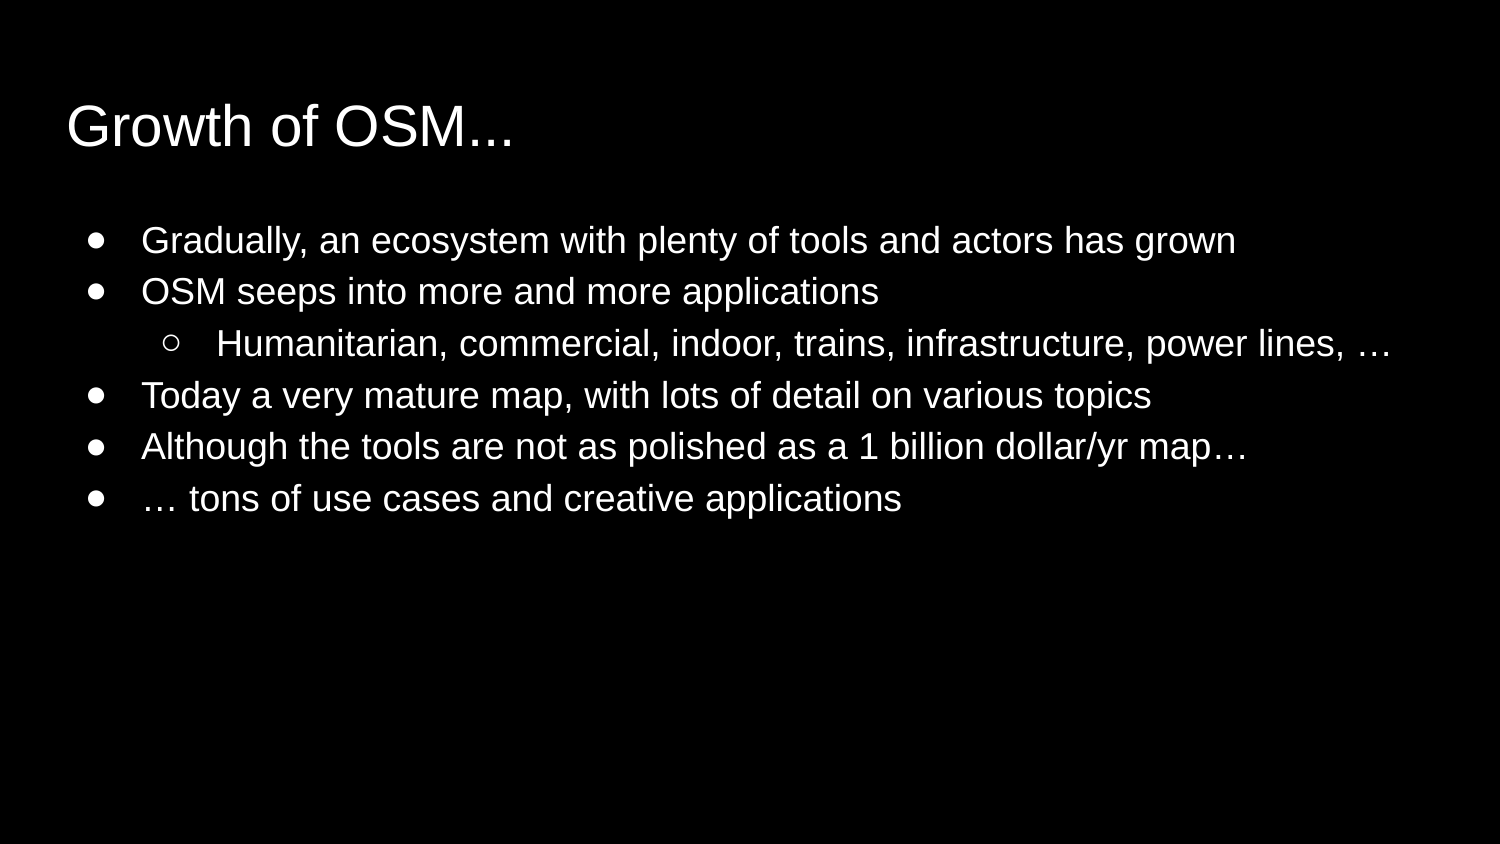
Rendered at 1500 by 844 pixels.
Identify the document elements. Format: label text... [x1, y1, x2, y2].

title Growth of OSM... [51, 72, 1449, 167]
list Gradually, an ecosystem with plenty of tools and actors has grown OSM seeps into more and more applications Humanitarian, commercial, indoor, trains, infrastructure, power lines, … Today a very mature map, with lots of detail on various topics Although the tools are not as polished as a 1 billion dollar/yr map… … tons of use cases and creative applications [51, 193, 1449, 755]
